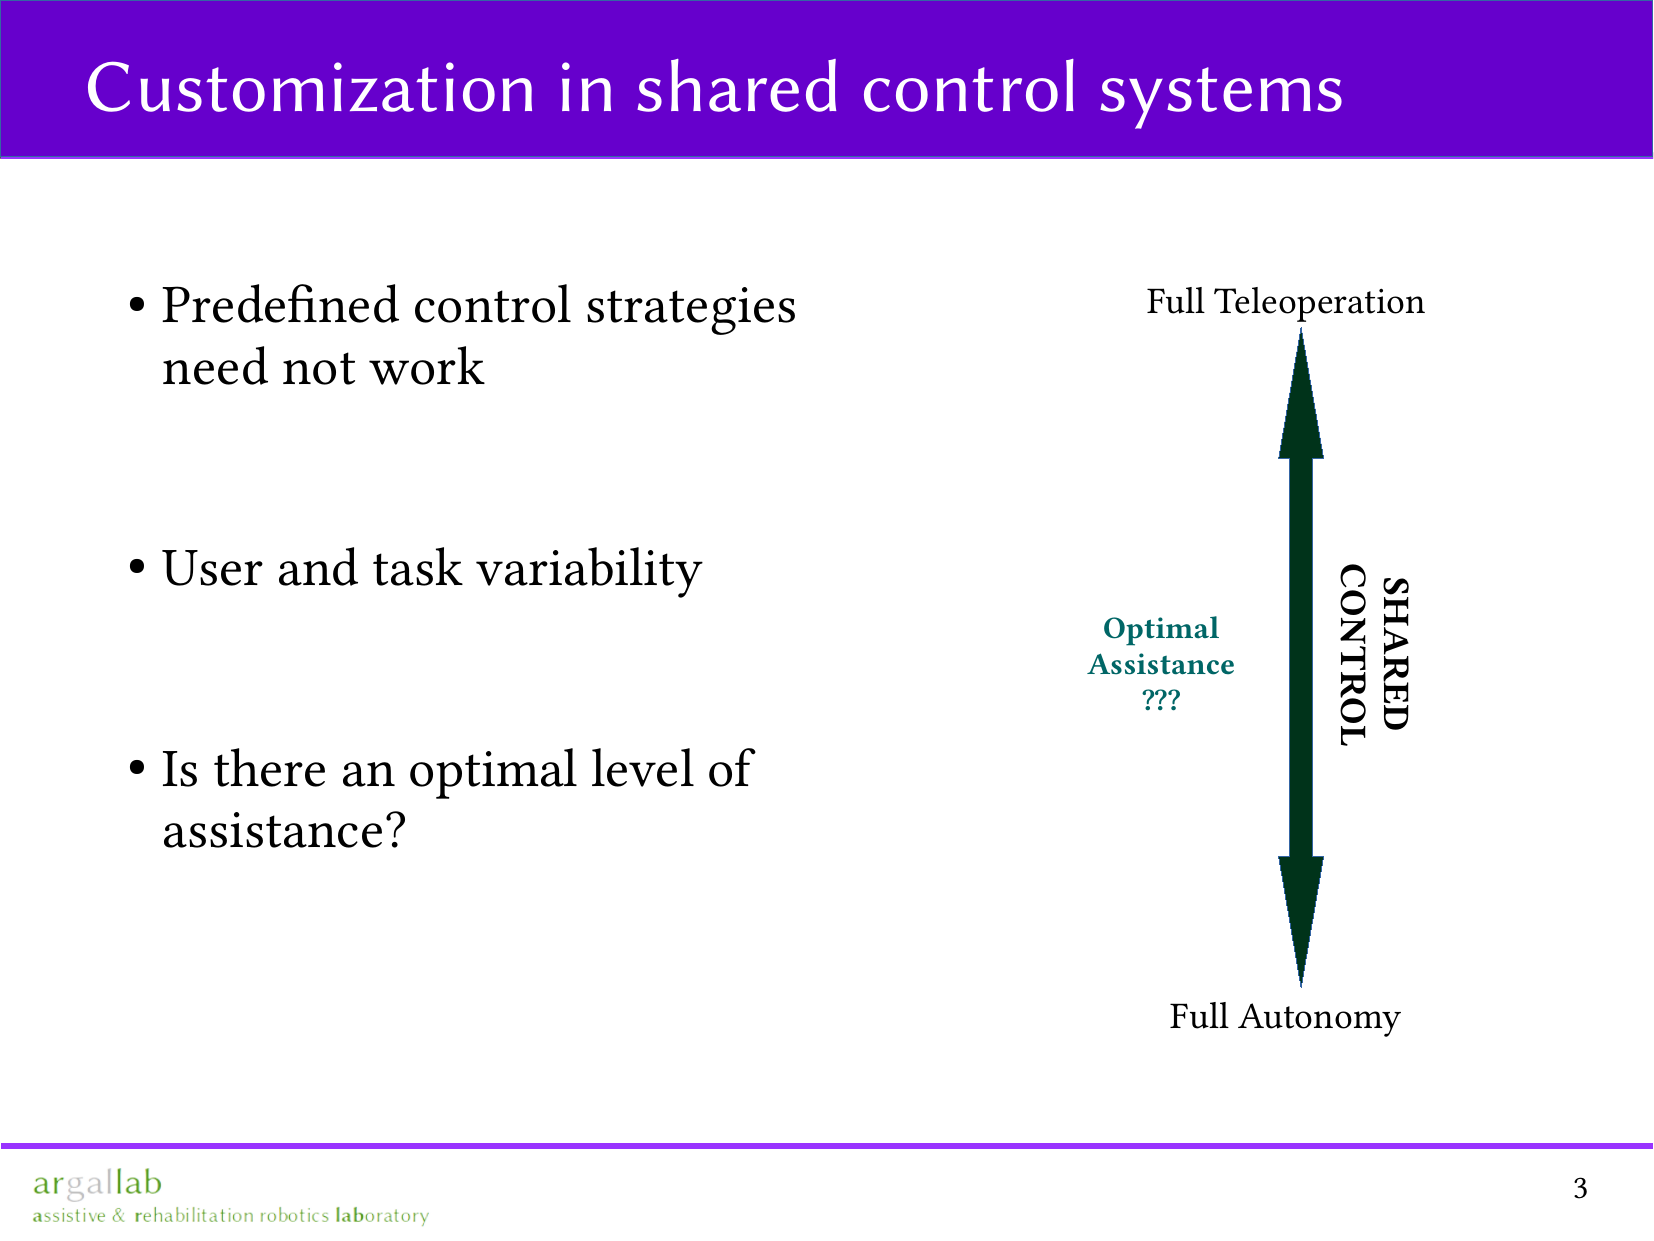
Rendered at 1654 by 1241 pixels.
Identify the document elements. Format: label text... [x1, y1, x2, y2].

text_box [1278, 331, 1324, 603]
text_box Optimal Assistance ??? [978, 603, 1344, 726]
text_box Customization in shared control systems [69, 36, 1621, 138]
text_box SHARED CONTROL [1324, 472, 1426, 838]
text_box [1278, 726, 1324, 987]
text_box Predefined control strategies need not work User and task variability Is there an optimal level of assistance? [112, 266, 928, 870]
text_box Full Teleoperation [1132, 272, 1498, 331]
text_box Full Autonomy [1156, 987, 1521, 1046]
picture [21, 1140, 444, 1241]
text_box [359, 359, 390, 431]
